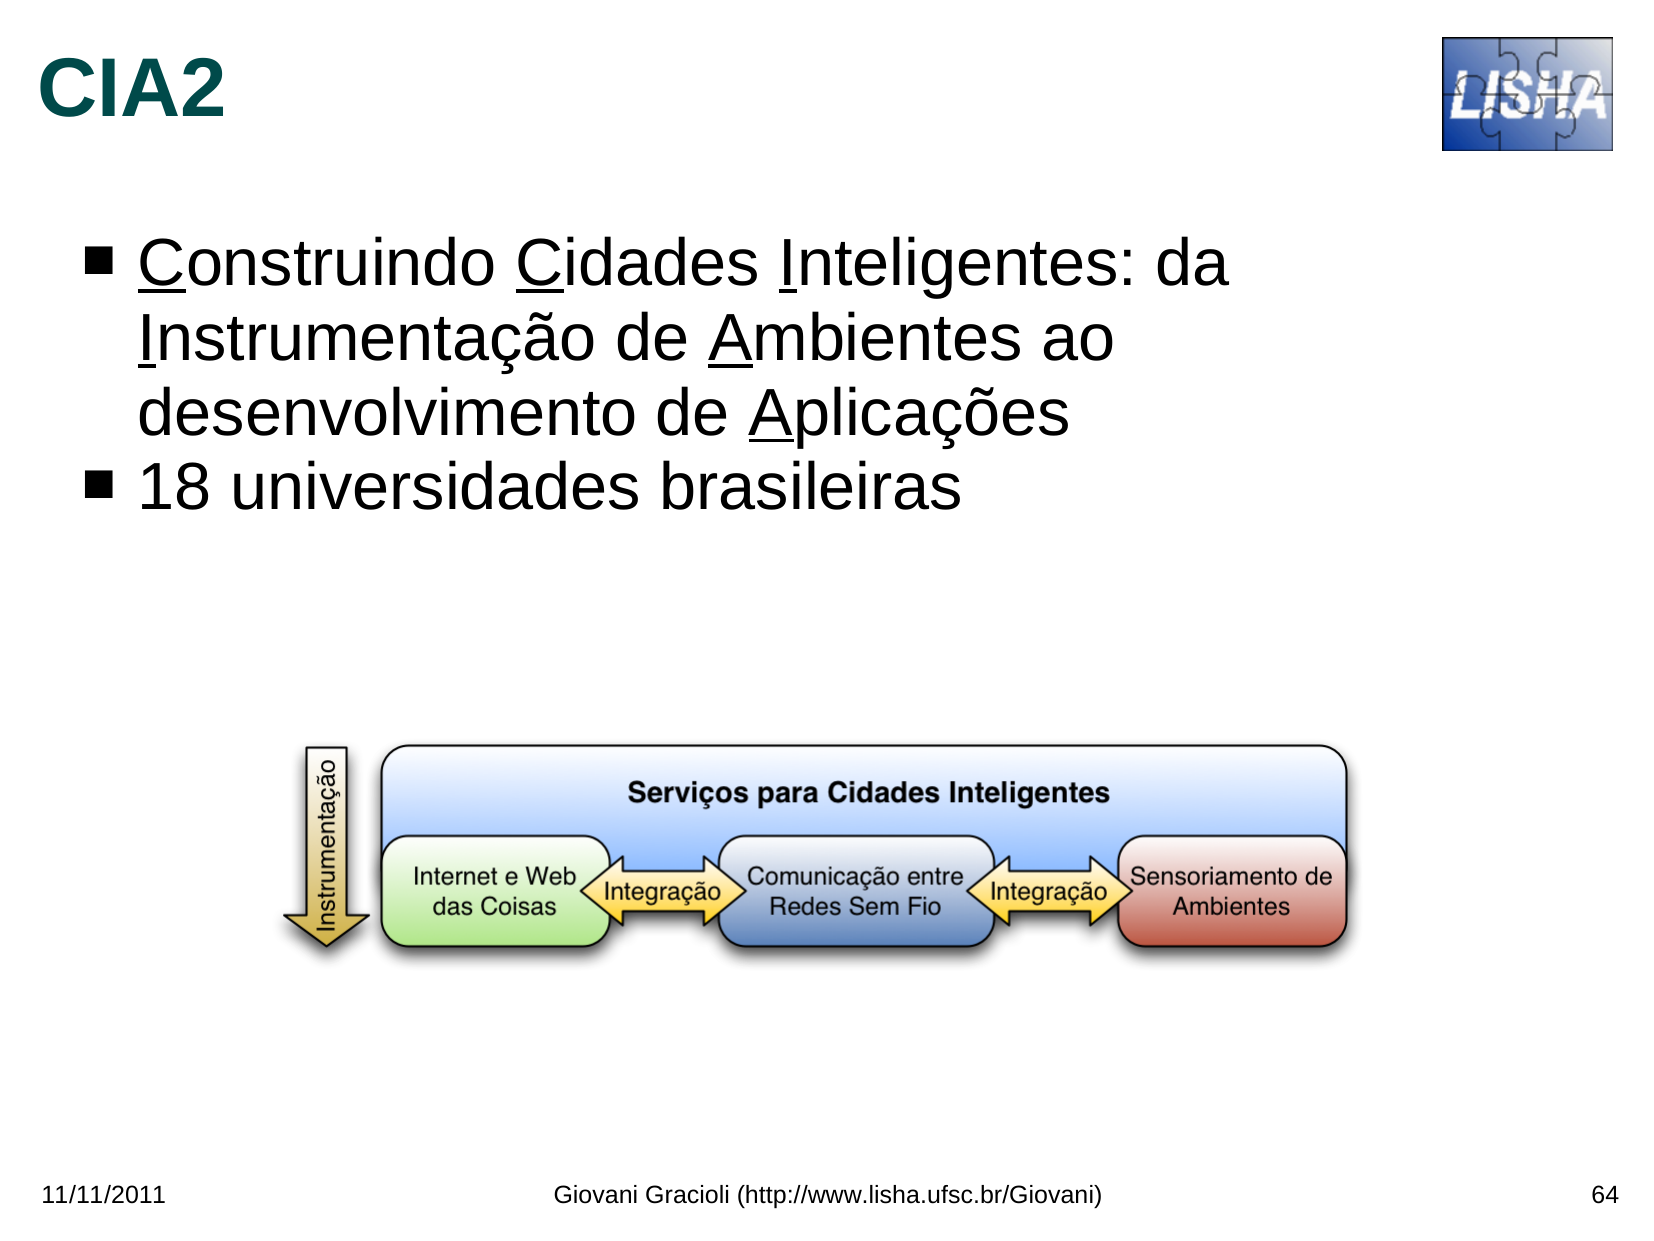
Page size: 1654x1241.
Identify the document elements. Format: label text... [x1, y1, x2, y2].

title CIA2 [37, 37, 1426, 151]
picture [1442, 37, 1613, 151]
list Construindo Cidades Inteligentes: da Instrumentação de Ambientes ao desenvolvimento de Aplicações 18 universidades brasileiras [37, 225, 1613, 1163]
picture [240, 712, 1388, 996]
